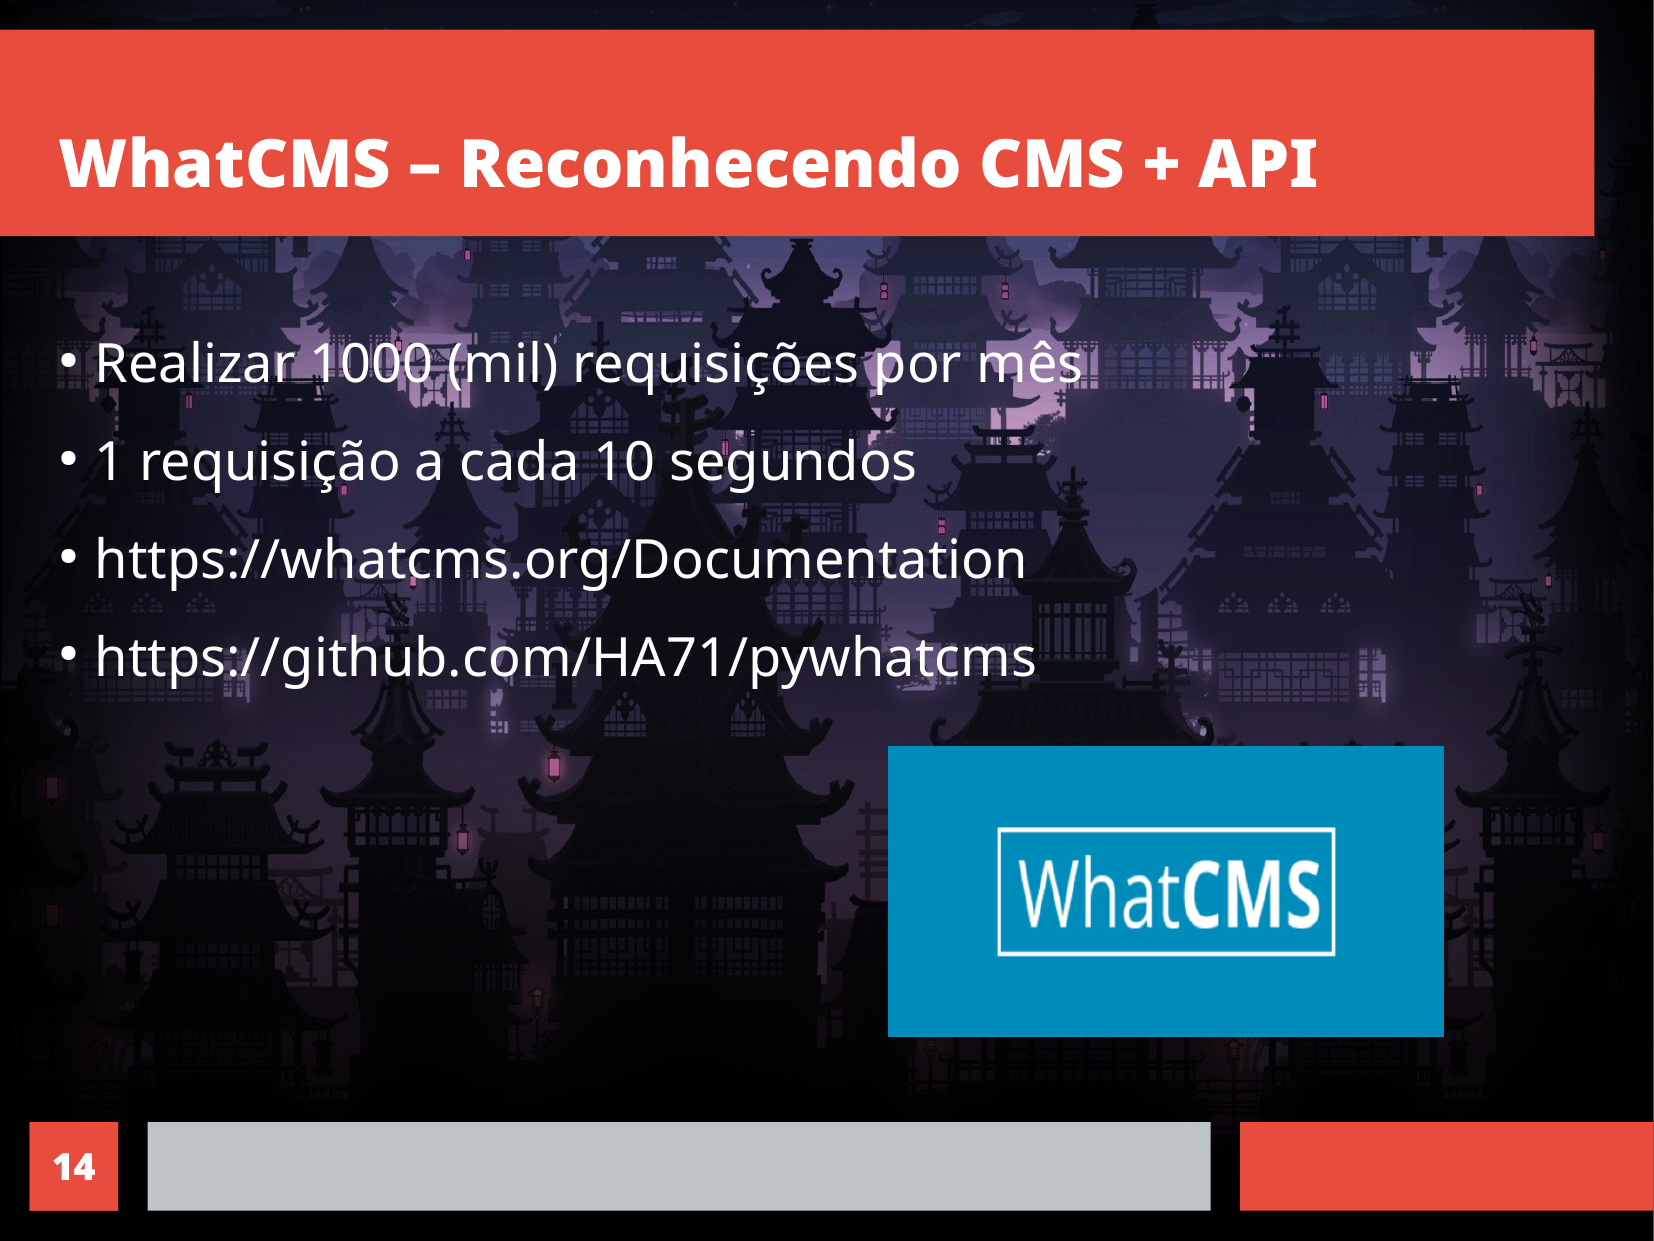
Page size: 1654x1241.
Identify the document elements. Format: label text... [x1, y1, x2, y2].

picture [0, 0, 1654, 1241]
title WhatCMS – Reconhecendo CMS + API [59, 59, 1595, 207]
list Realizar 1000 (mil) requisições por mês 1 requisição a cada 10 segundos https://whatcms.org/Documentation https://github.com/HA71/pywhatcms [59, 324, 1565, 1093]
